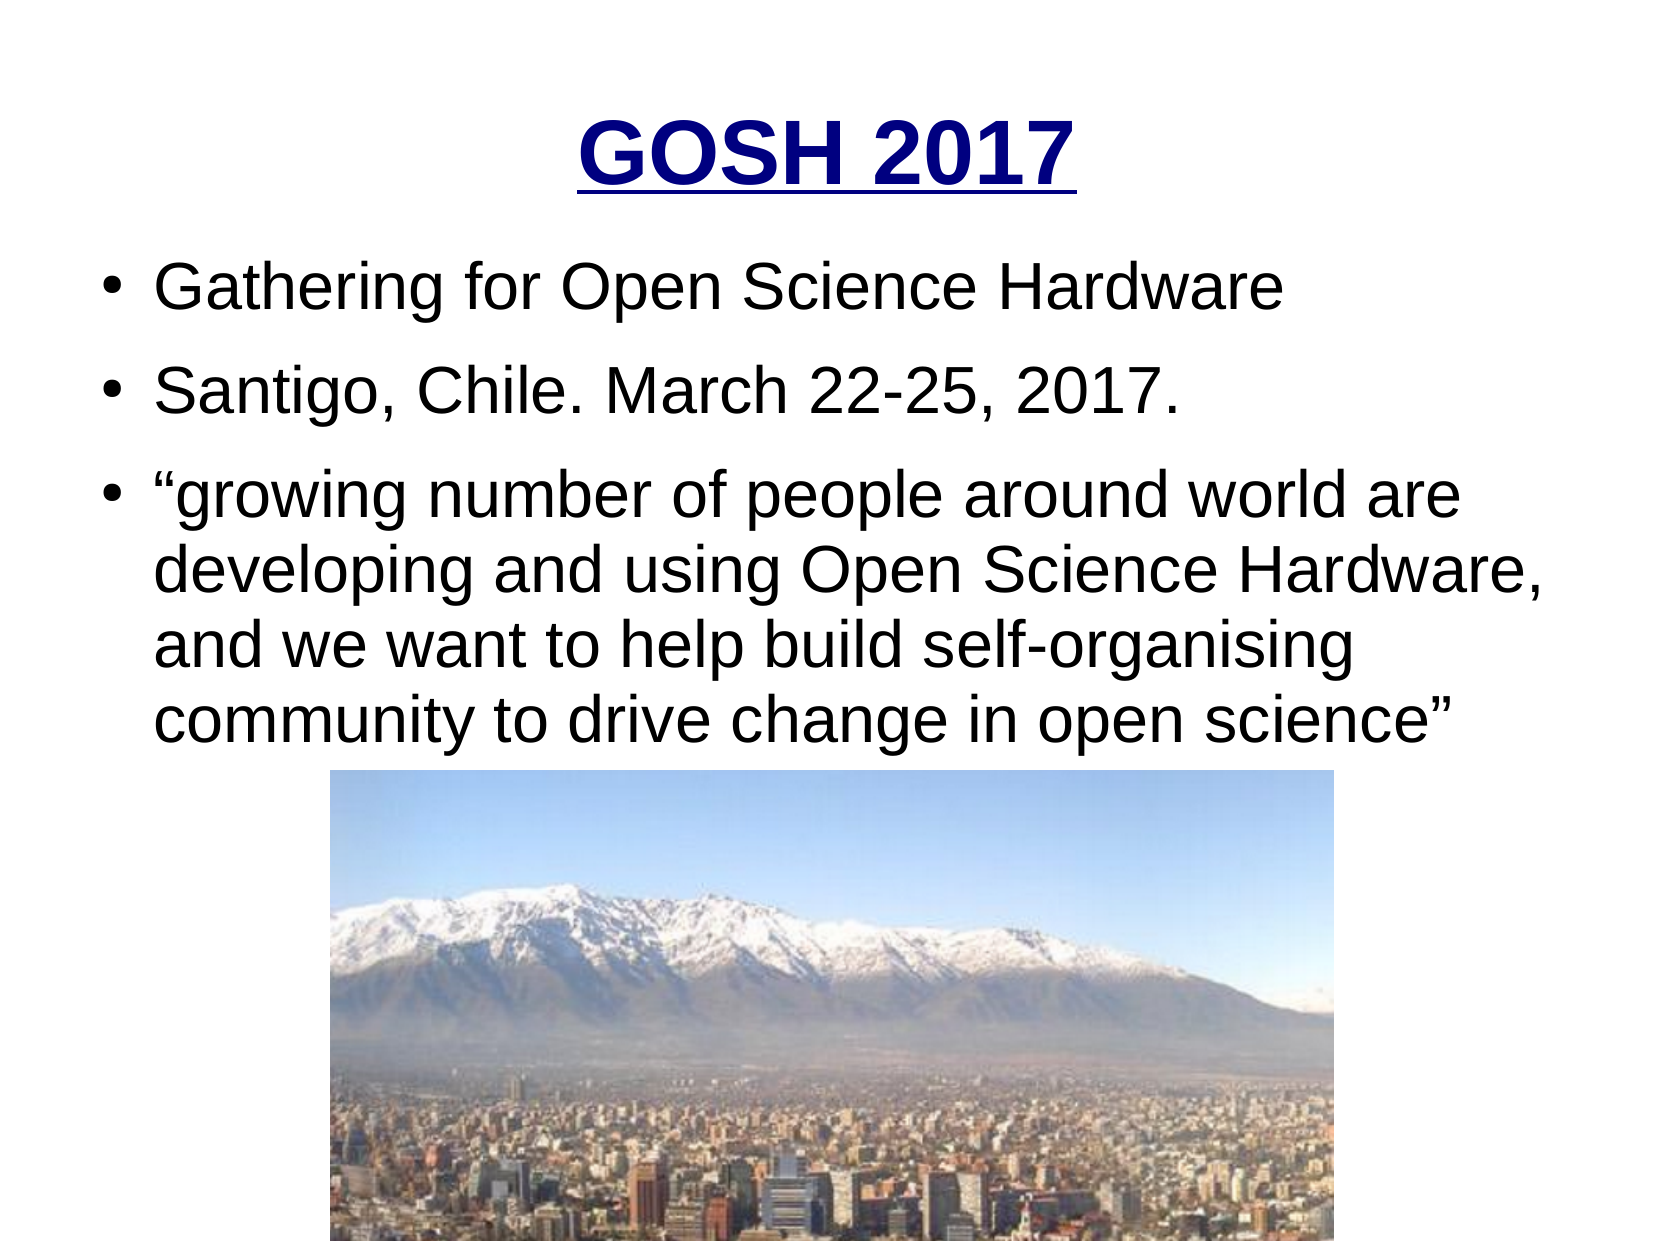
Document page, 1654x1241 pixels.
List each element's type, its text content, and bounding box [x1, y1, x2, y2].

picture [330, 770, 1334, 1241]
title GOSH 2017 [82, 49, 1571, 248]
list Gathering for Open Science Hardware Santigo, Chile. March 22-25, 2017. “growing number of people around world are developing and using Open Science Hardware, and we want to help build self-organising community to drive change in open science” [82, 248, 1571, 968]
